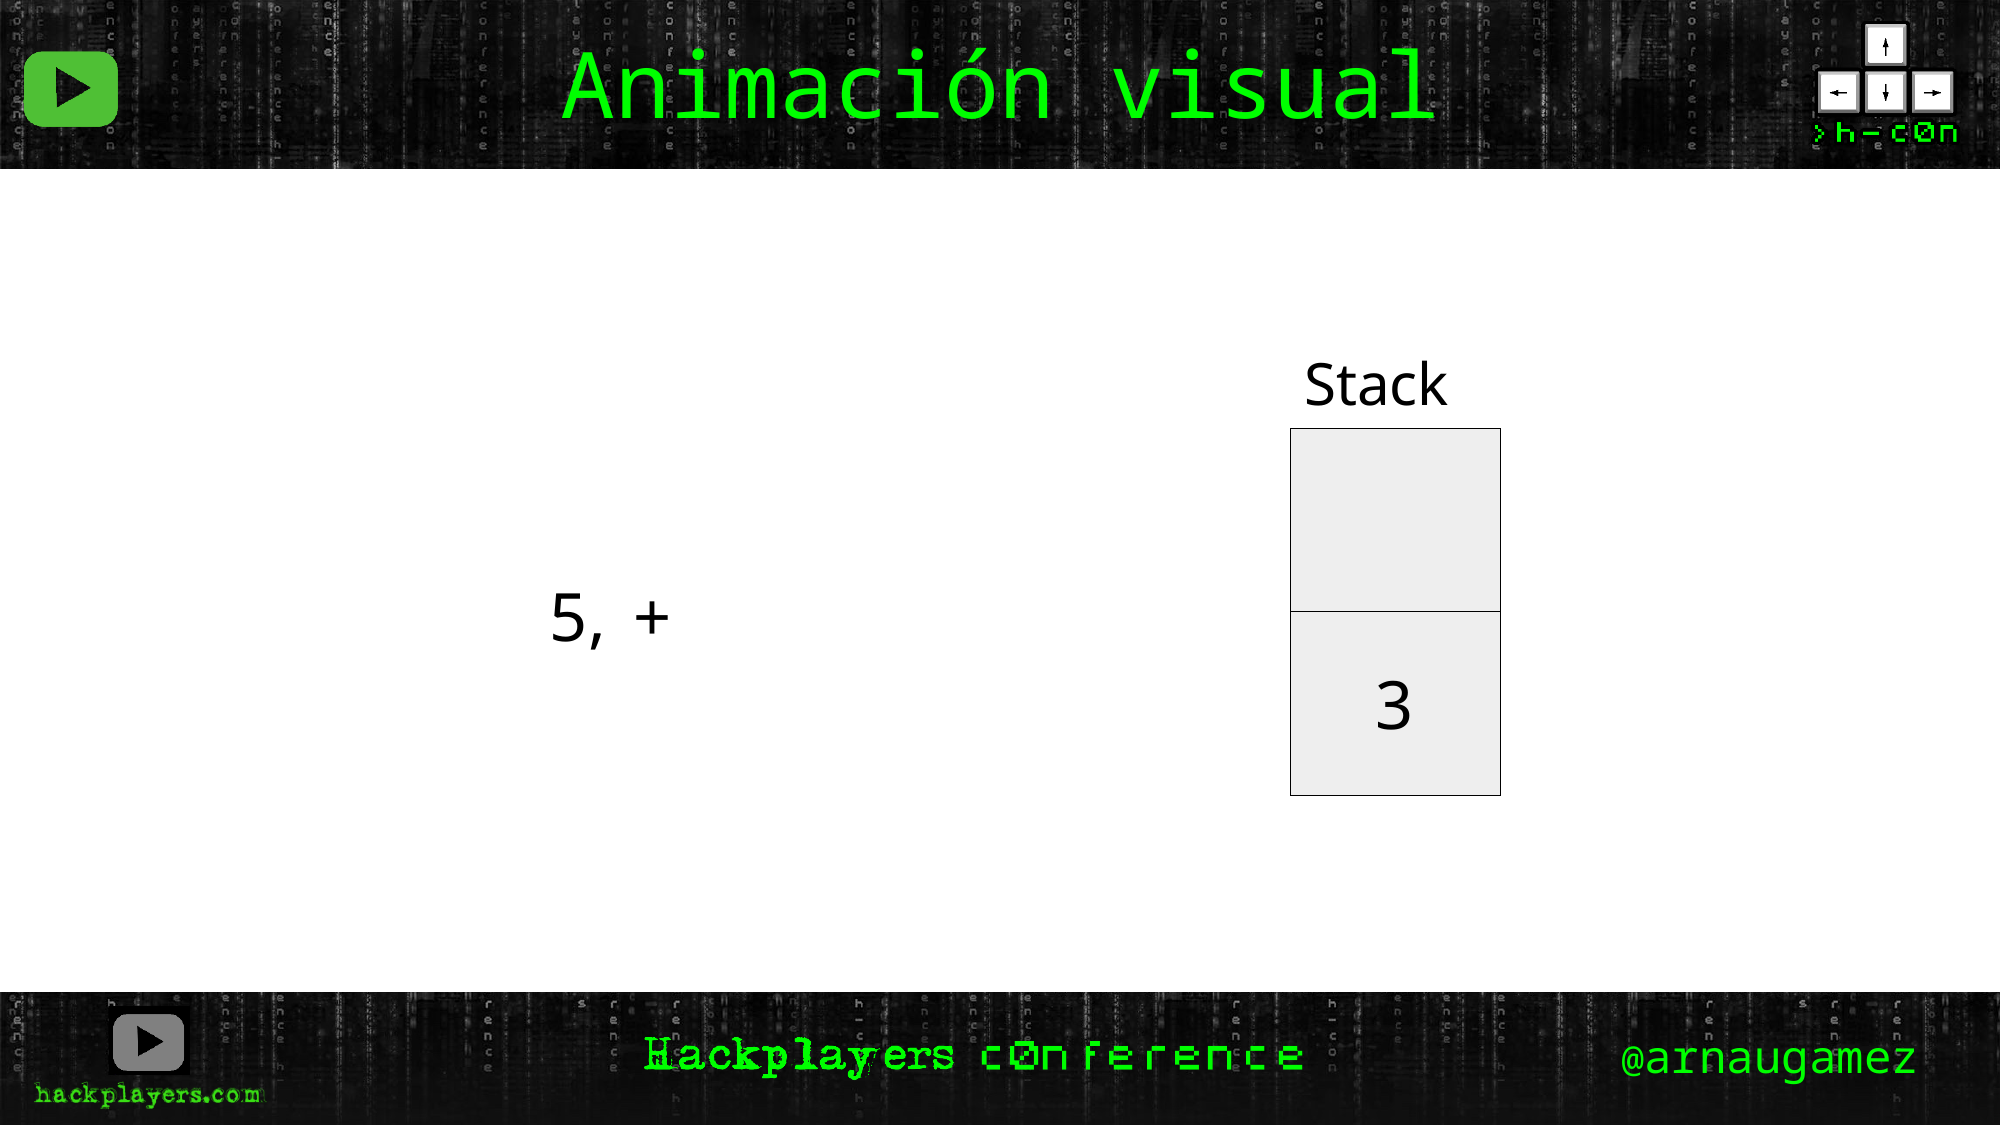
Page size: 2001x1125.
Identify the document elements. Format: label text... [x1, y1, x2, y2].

text_box 3 [1290, 612, 1501, 796]
text_box Stack [1289, 340, 1500, 425]
title Animación visual [256, 0, 1745, 166]
picture [0, 992, 2000, 1125]
text_box 5, [535, 562, 619, 679]
picture [0, 0, 2000, 169]
text_box + [619, 562, 745, 679]
text_box [1290, 428, 1501, 612]
